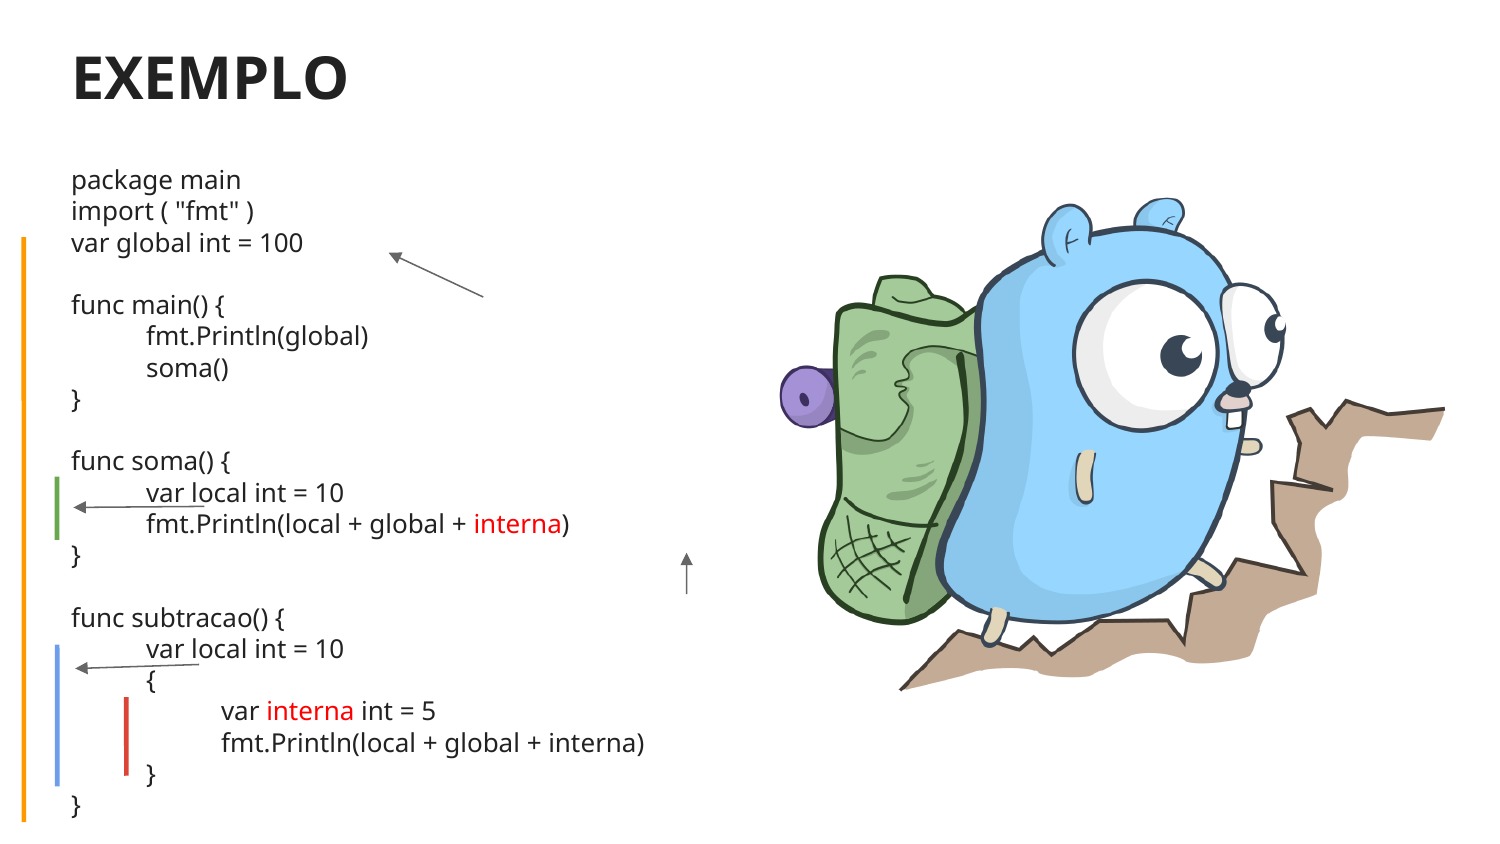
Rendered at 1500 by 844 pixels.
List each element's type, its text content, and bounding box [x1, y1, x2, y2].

picture [762, 180, 1462, 708]
text_box EXEMPLO package main import ( "fmt" ) var global int = 100 func main() { fmt.Println(global) soma() } func soma() { var local int = 10 fmt.Println(local + global + interna) } func subtracao() { var local int = 10 { var interna int = 5 fmt.Println(local + global + interna) } } [55, 24, 951, 823]
